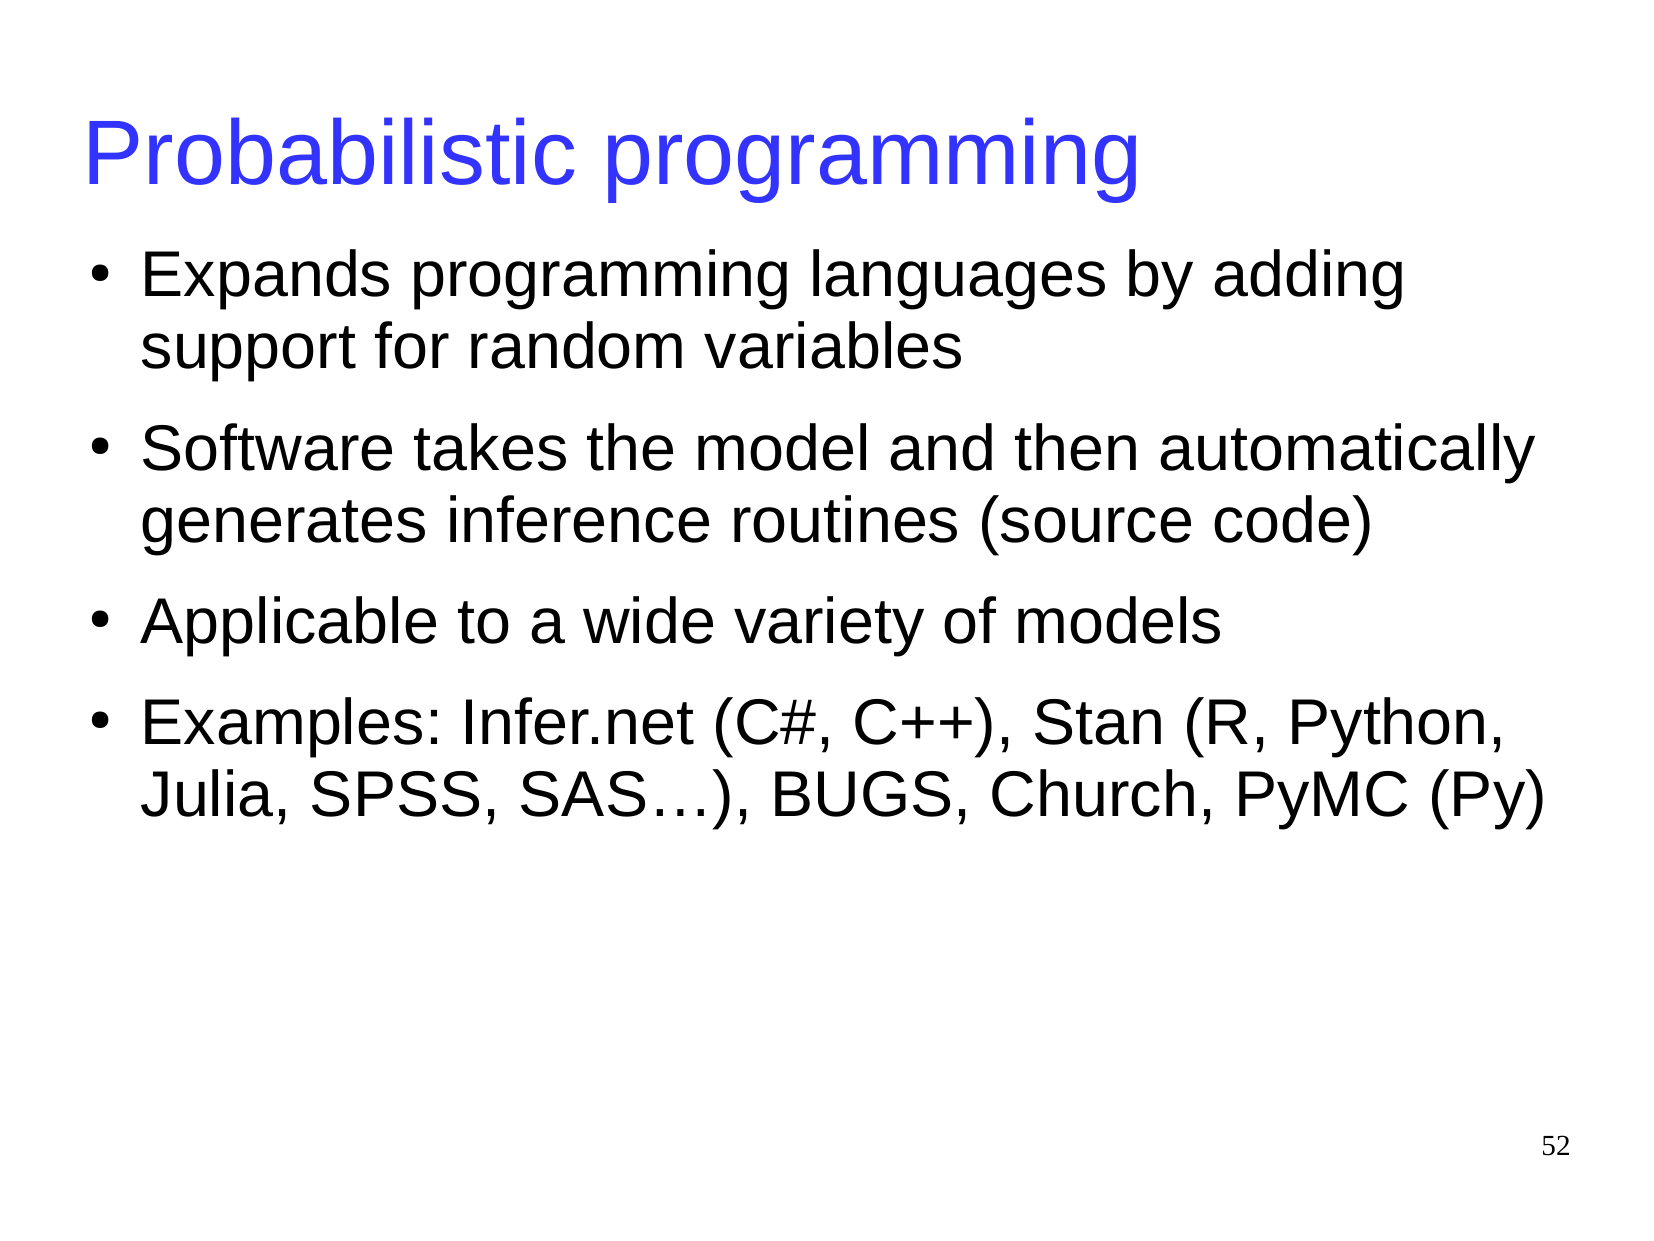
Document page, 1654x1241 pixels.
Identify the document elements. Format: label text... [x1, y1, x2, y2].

title Probabilistic programming [82, 49, 1571, 257]
list Expands programming languages by adding support for random variables Software takes the model and then automatically generates inference routines (source code) Applicable to a wide variety of models Examples: Infer.net (C#, C++), Stan (R, Python, Julia, SPSS, SAS…), BUGS, Church, PyMC (Py) [71, 238, 1561, 958]
